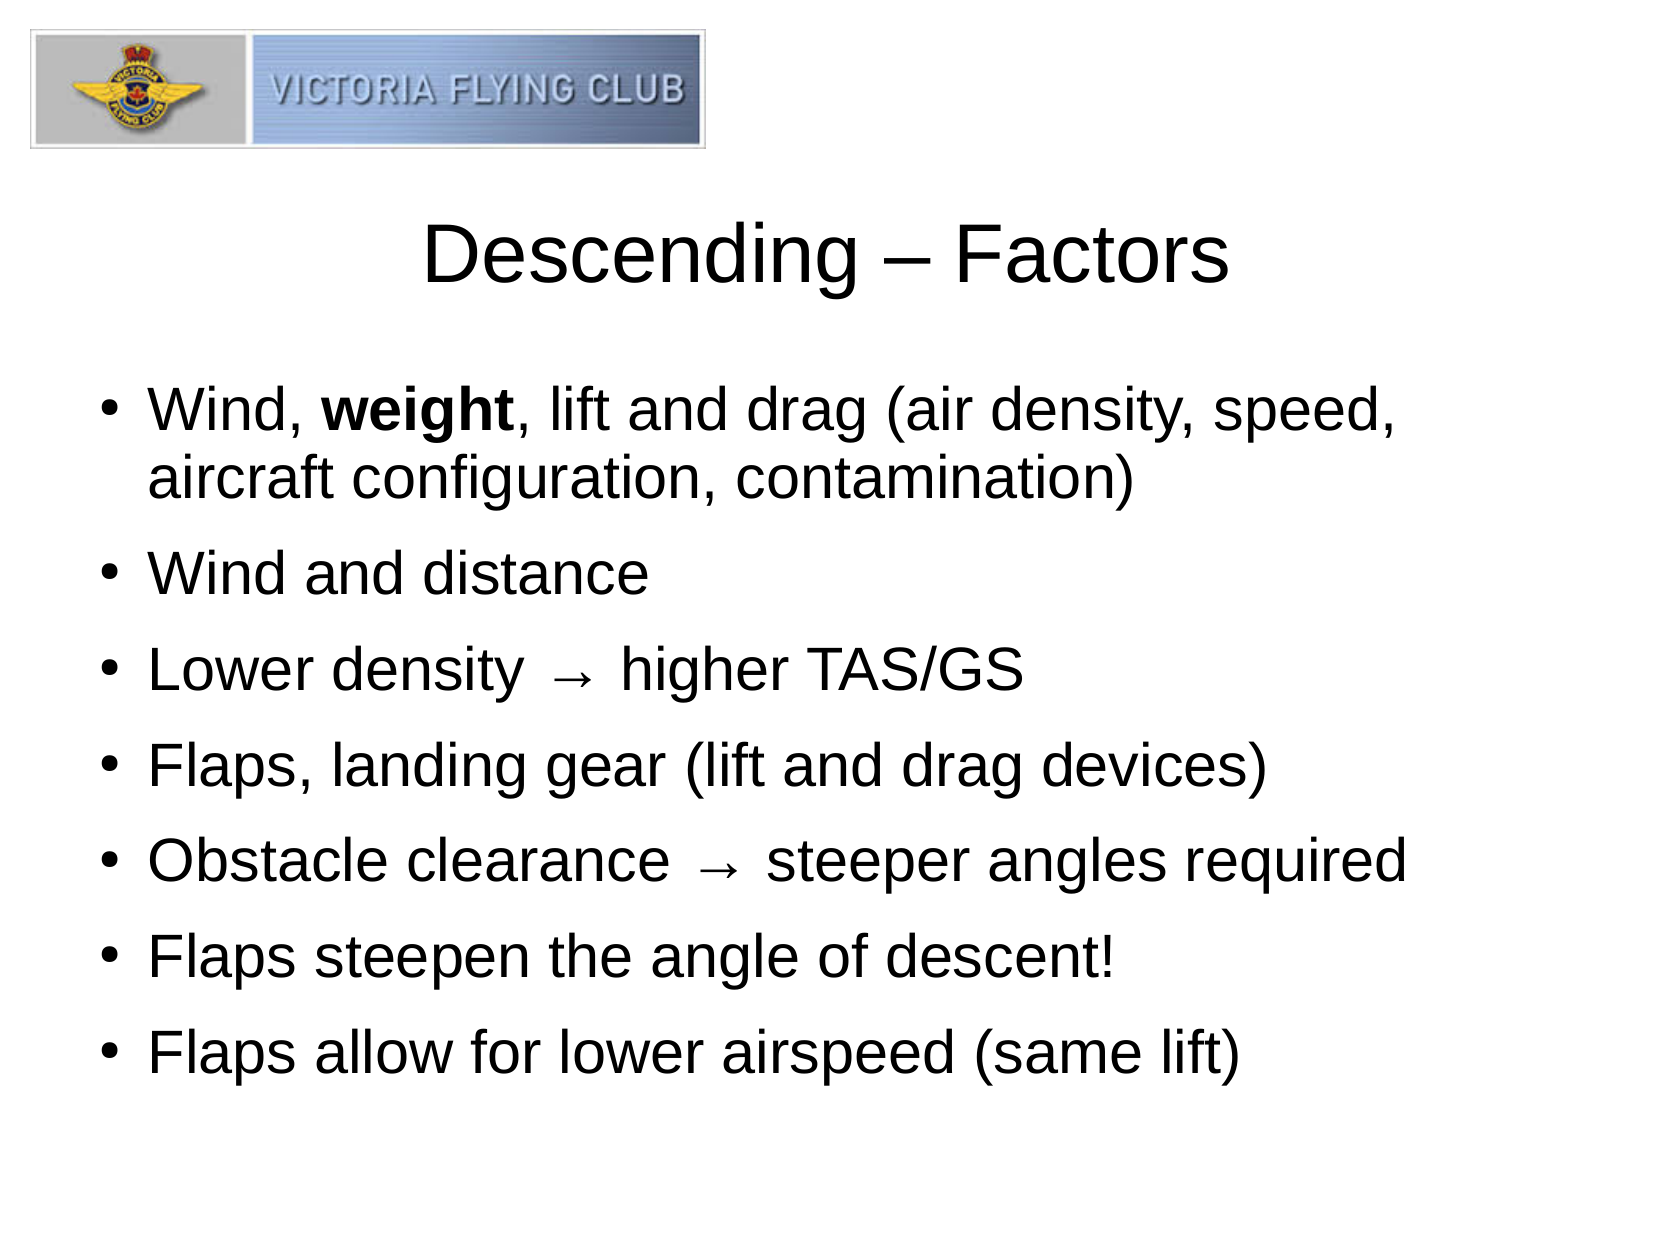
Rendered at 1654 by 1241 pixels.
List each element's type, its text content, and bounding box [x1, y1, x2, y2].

title Descending – Factors [82, 150, 1571, 358]
picture [30, 29, 706, 149]
list Wind, weight, lift and drag (air density, speed, aircraft configuration, contamination) Wind and distance Lower density → higher TAS/GS Flaps, landing gear (lift and drag devices) Obstacle clearance → steeper angles required Flaps steepen the angle of descent! Flaps allow for lower airspeed (same lift) [82, 375, 1571, 1095]
